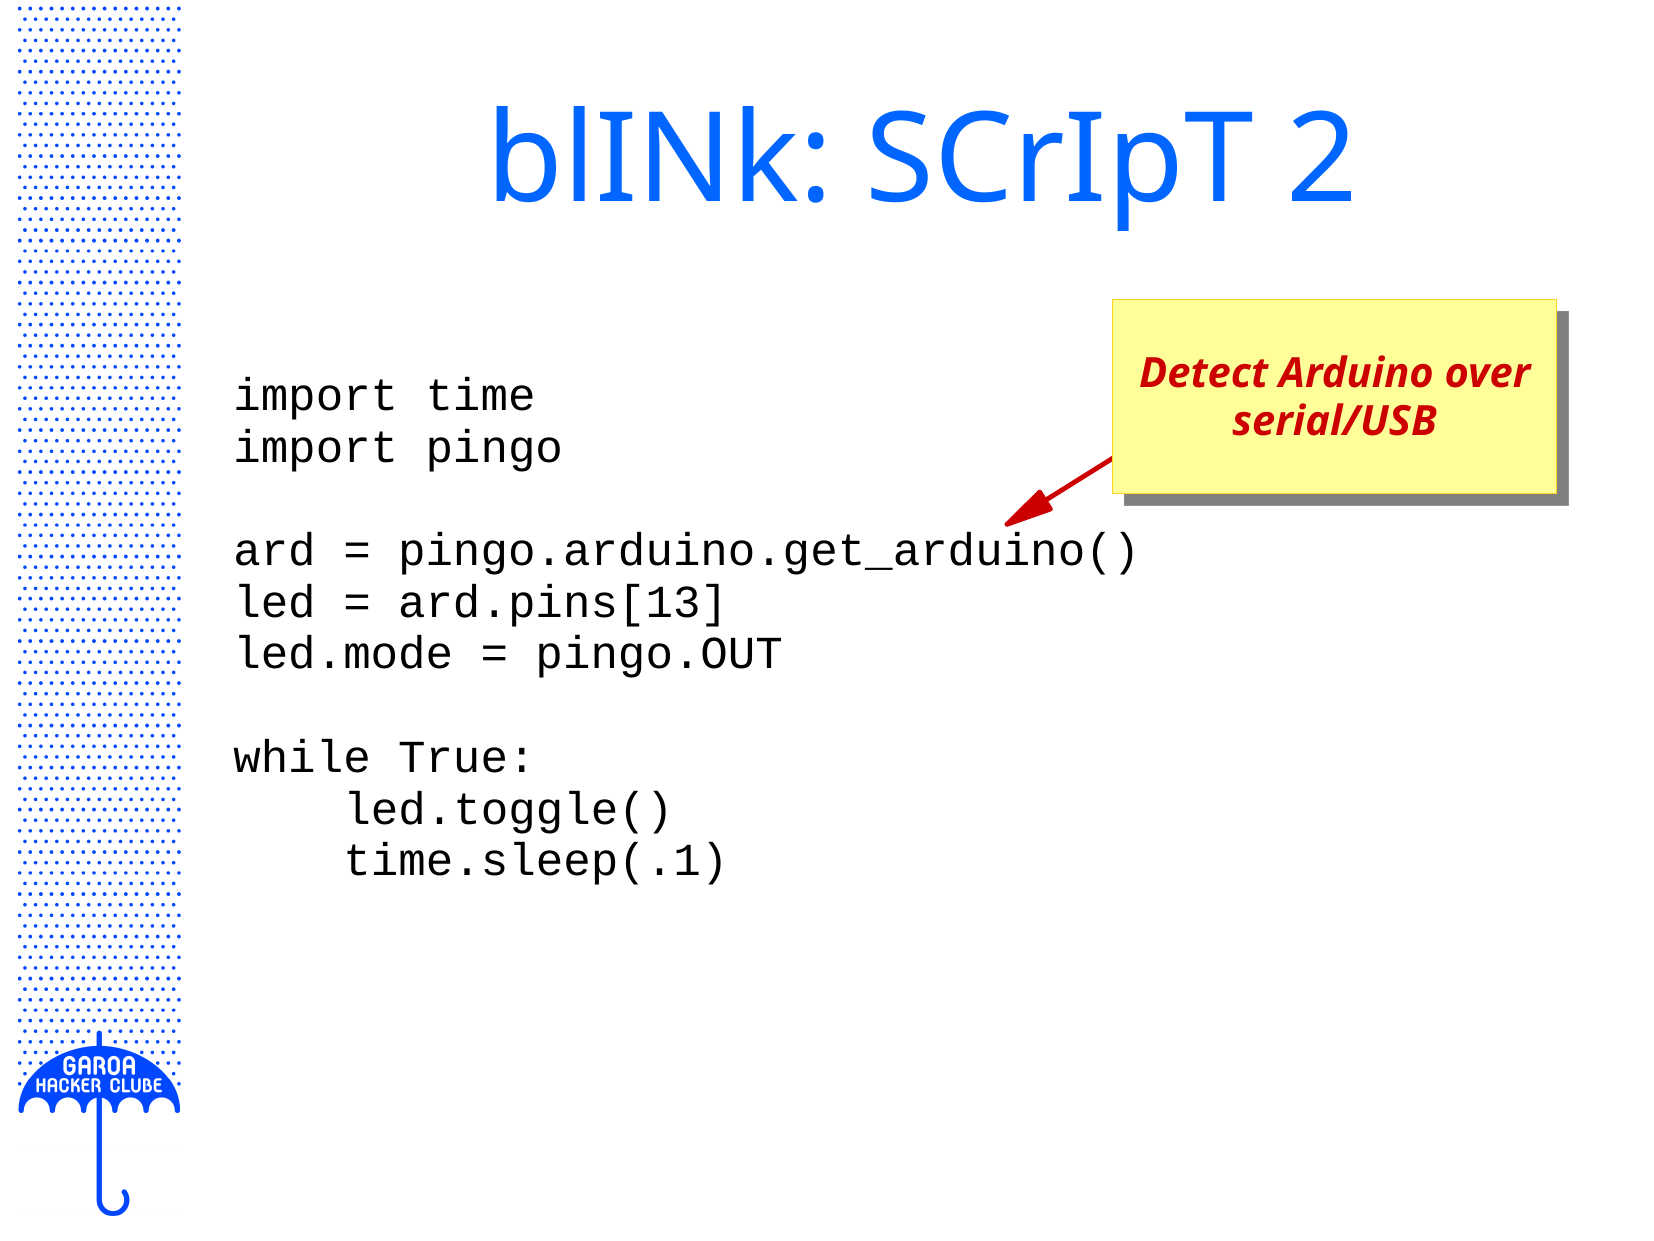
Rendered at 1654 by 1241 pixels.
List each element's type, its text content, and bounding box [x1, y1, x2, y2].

text_box import time import pingo ard = pingo.arduino.get_arduino() led = ard.pins[13] led.mode = pingo.OUT while True: led.toggle() time.sleep(.1) [218, 364, 1231, 901]
title blINk: SCrIpT 2 [210, 49, 1636, 257]
picture [17, 0, 181, 1216]
text_box Detect Arduino over serial/USB [1112, 299, 1557, 494]
